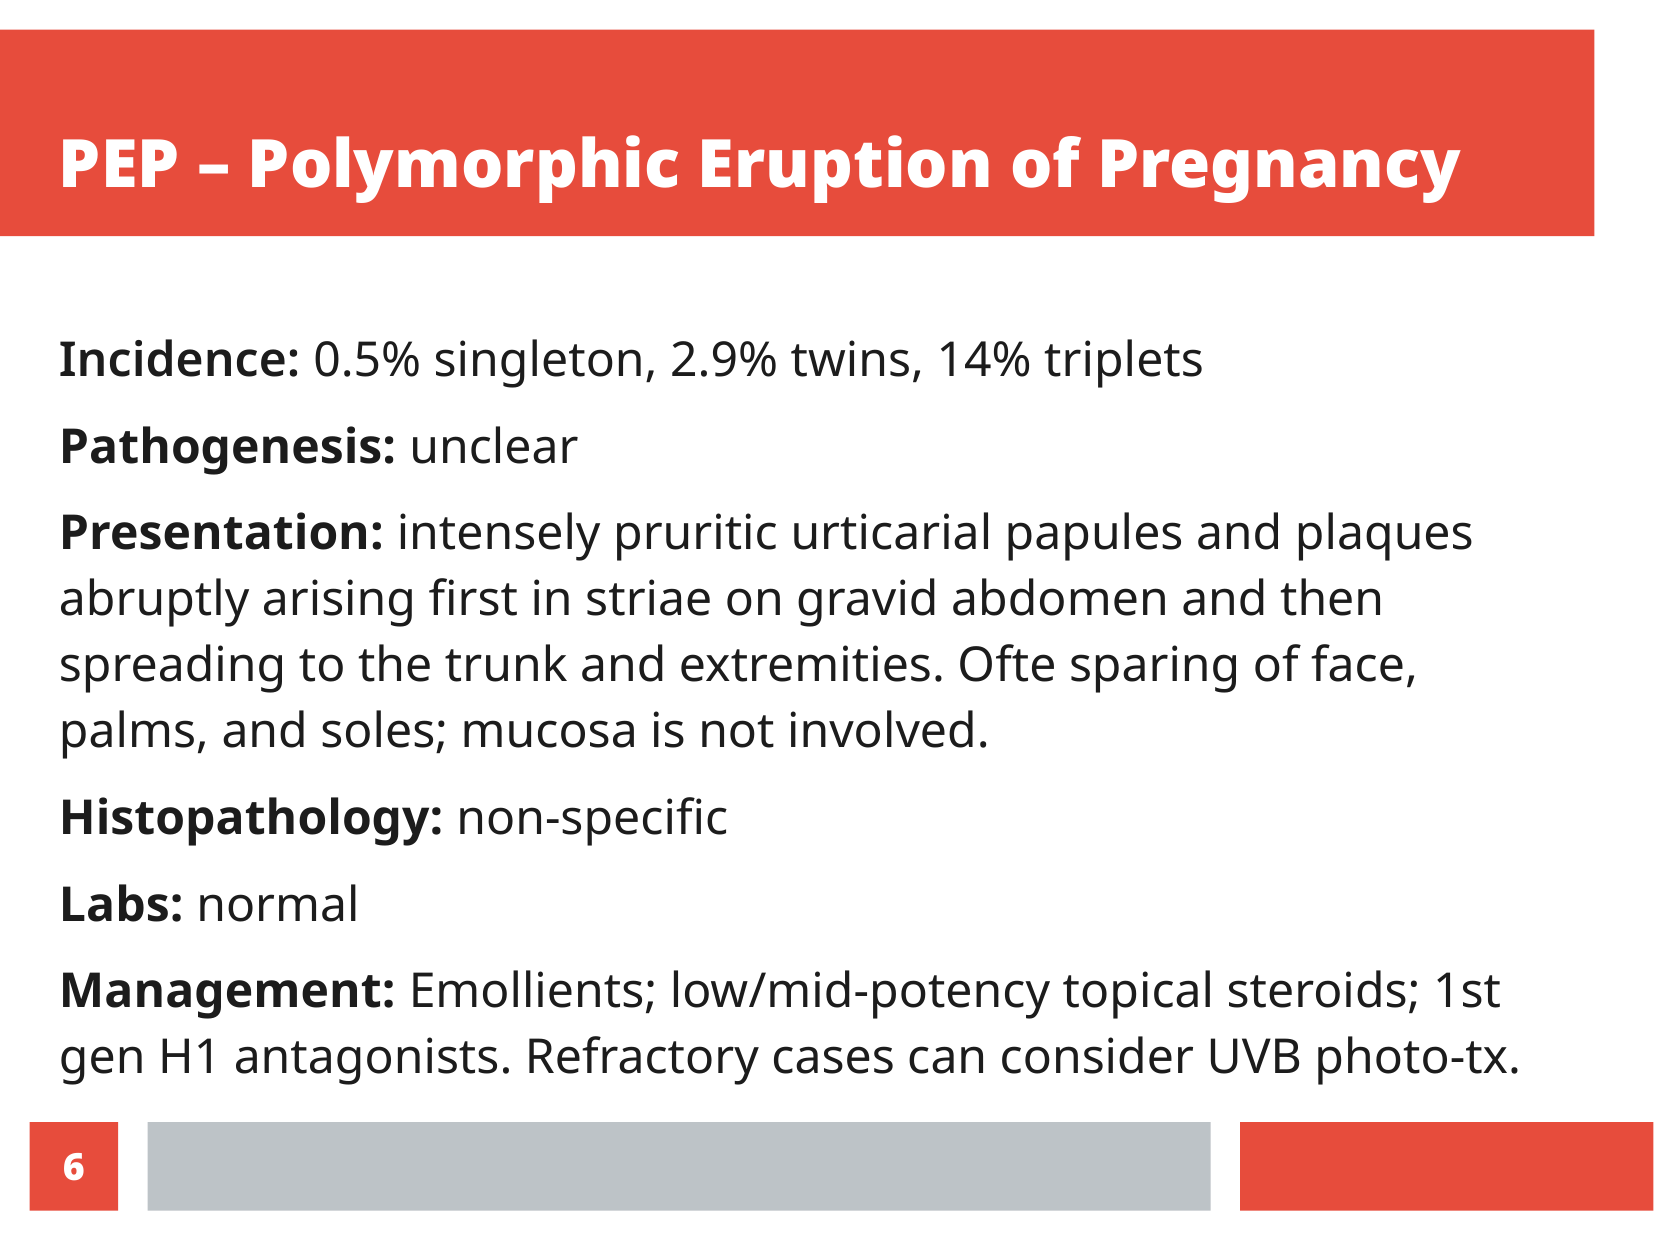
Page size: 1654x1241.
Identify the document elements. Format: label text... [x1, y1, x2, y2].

title PEP – Polymorphic Eruption of Pregnancy [59, 59, 1595, 207]
list Incidence: 0.5% singleton, 2.9% twins, 14% triplets Pathogenesis: unclear Presentation: intensely pruritic urticarial papules and plaques abruptly arising first in striae on gravid abdomen and then spreading to the trunk and extremities. Ofte sparing of face, palms, and soles; mucosa is not involved. Histopathology: non-specific Labs: normal Management: Emollients; low/mid-potency topical steroids; 1st gen H1 antagonists. Refractory cases can consider UVB photo-tx. [59, 324, 1565, 1093]
